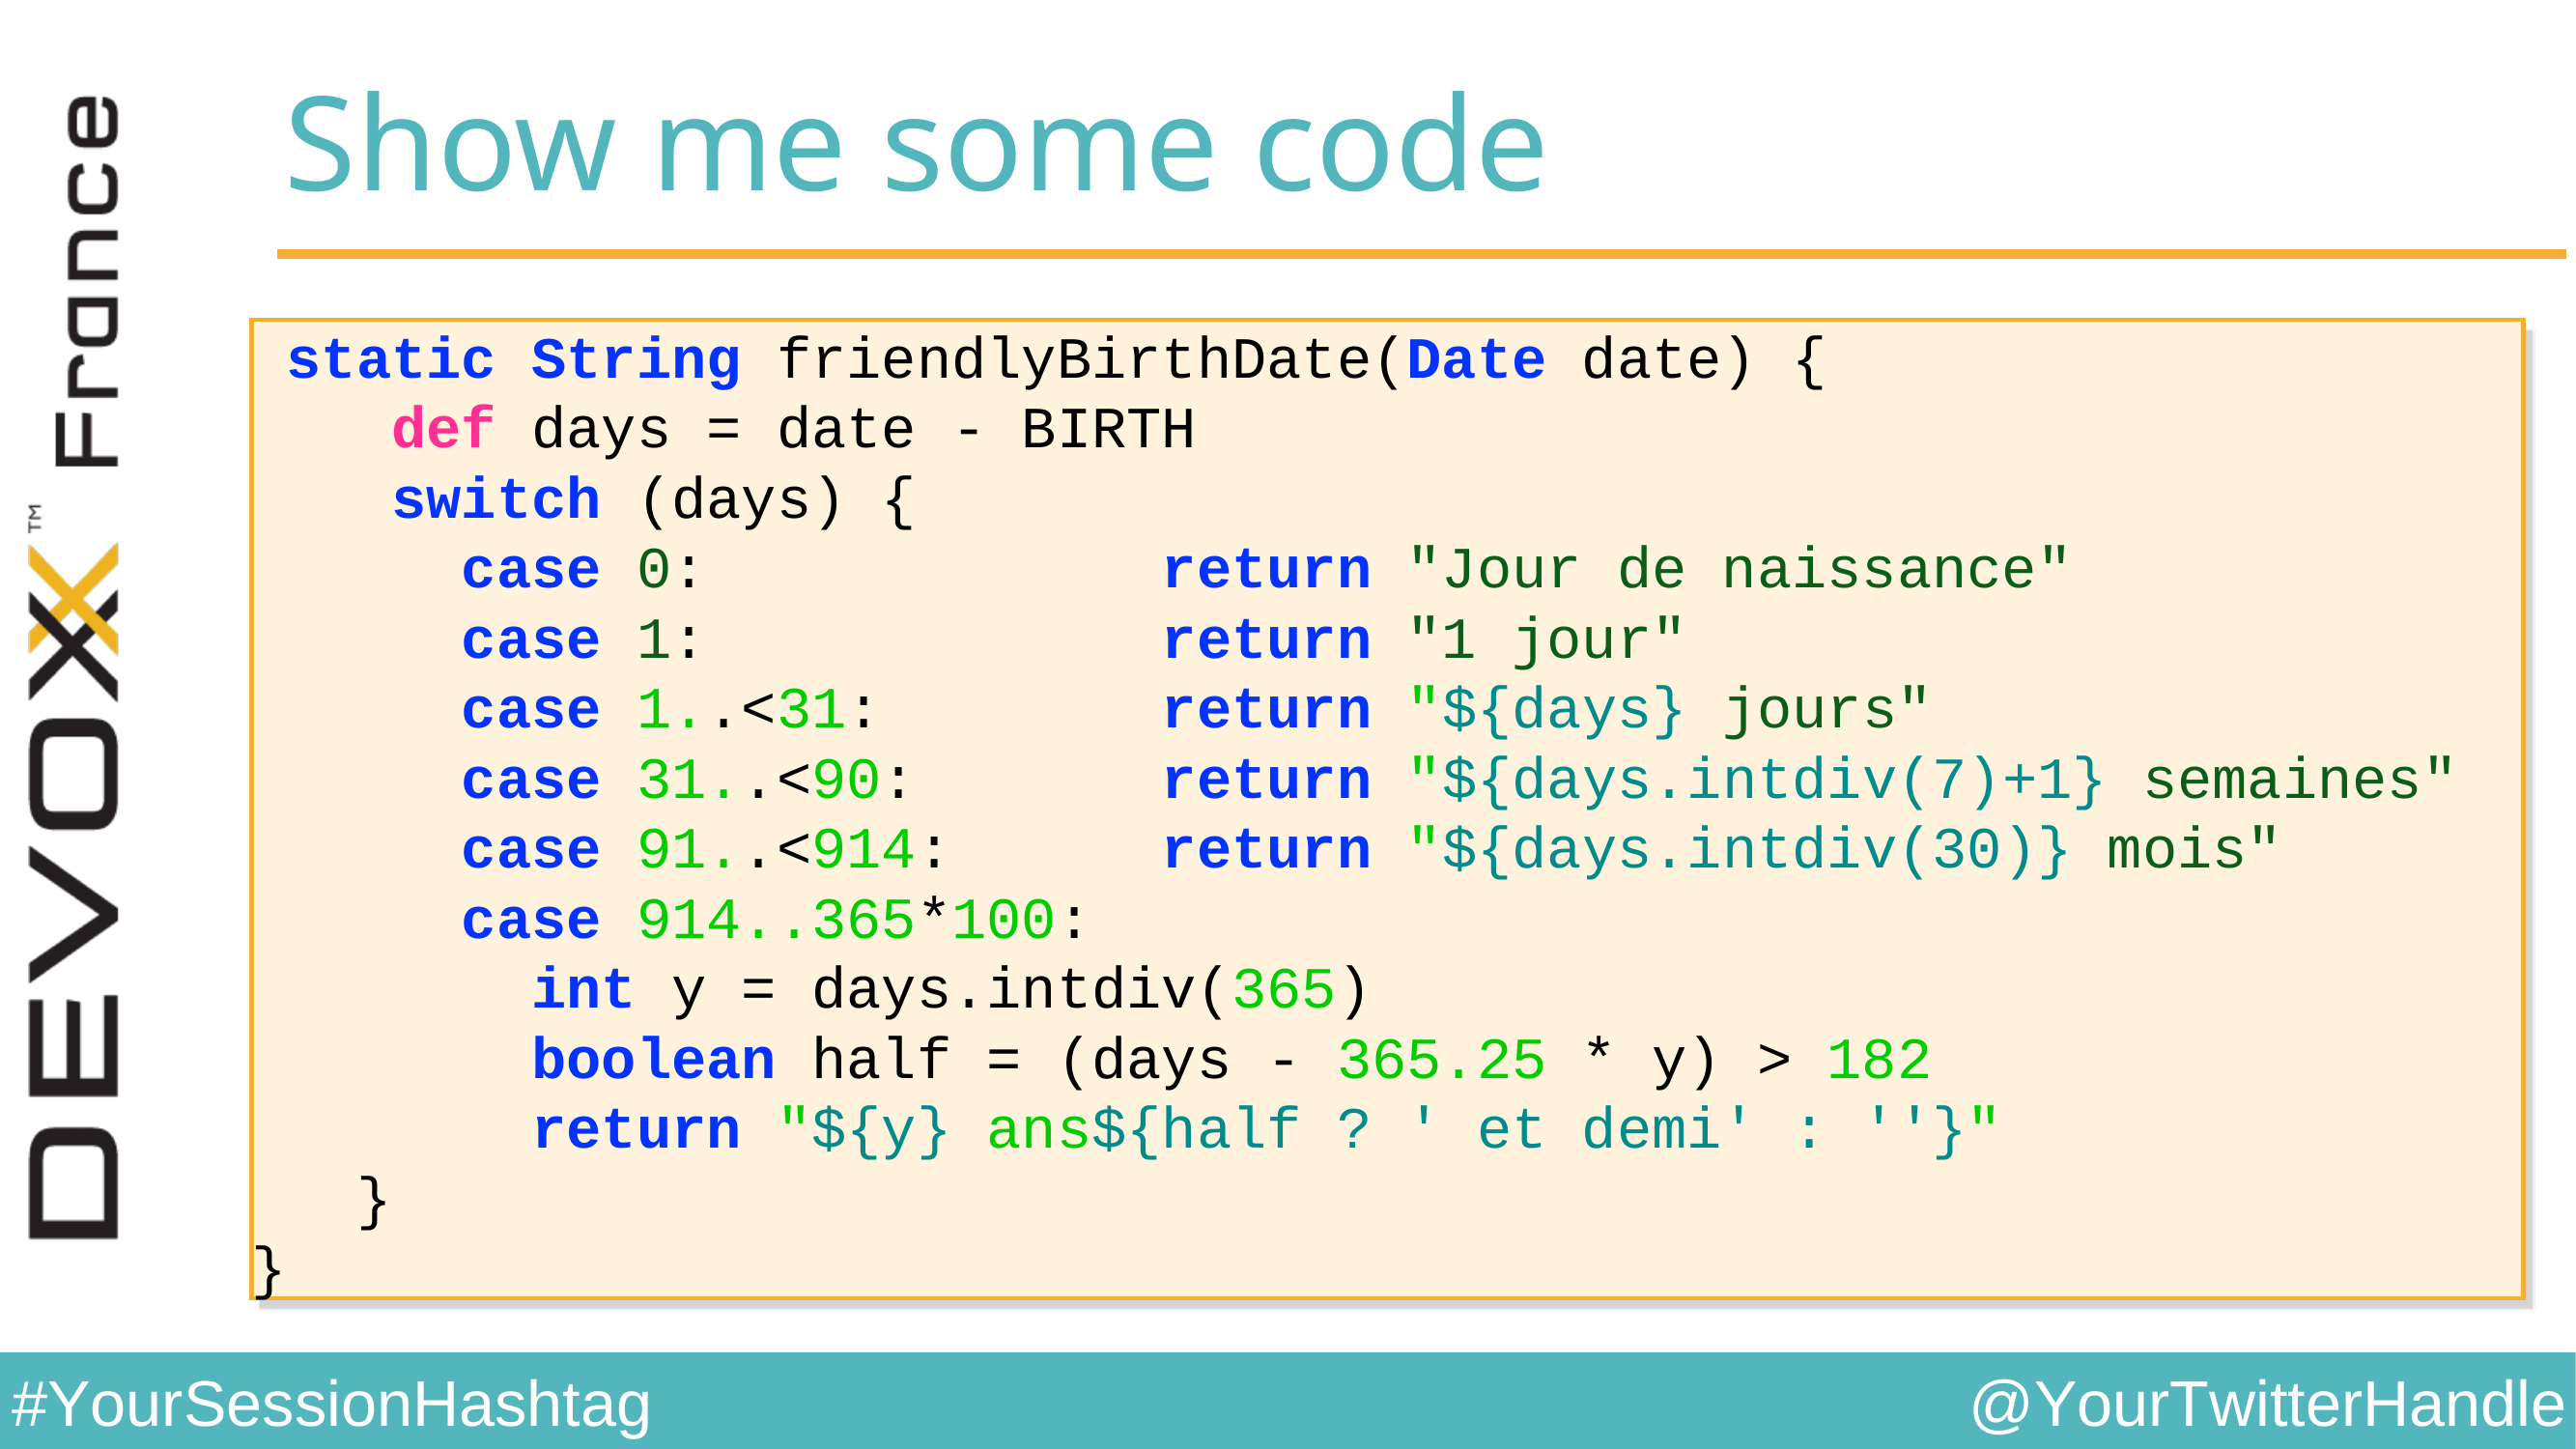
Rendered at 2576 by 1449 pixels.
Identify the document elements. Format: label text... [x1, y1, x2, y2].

picture [0, 74, 141, 1270]
text_box static String friendlyBirthDate(Date date) { def days = date - BIRTH switch (days) { case 0: return "Jour de naissance" case 1: return "1 jour" case 1..<31: return "${days} jours" case 31..<90: return "${days.intdiv(7)+1} semaines" case 91..<914: return "${days.intdiv(30)} mois" case 914..365*100: int y = days.intdiv(365) boolean half = (days - 365.25 * y) > 182 return "${y} ans${half ? ' et demi' : ''}" } } [251, 320, 2524, 1298]
title Show me some code [285, 19, 2560, 258]
